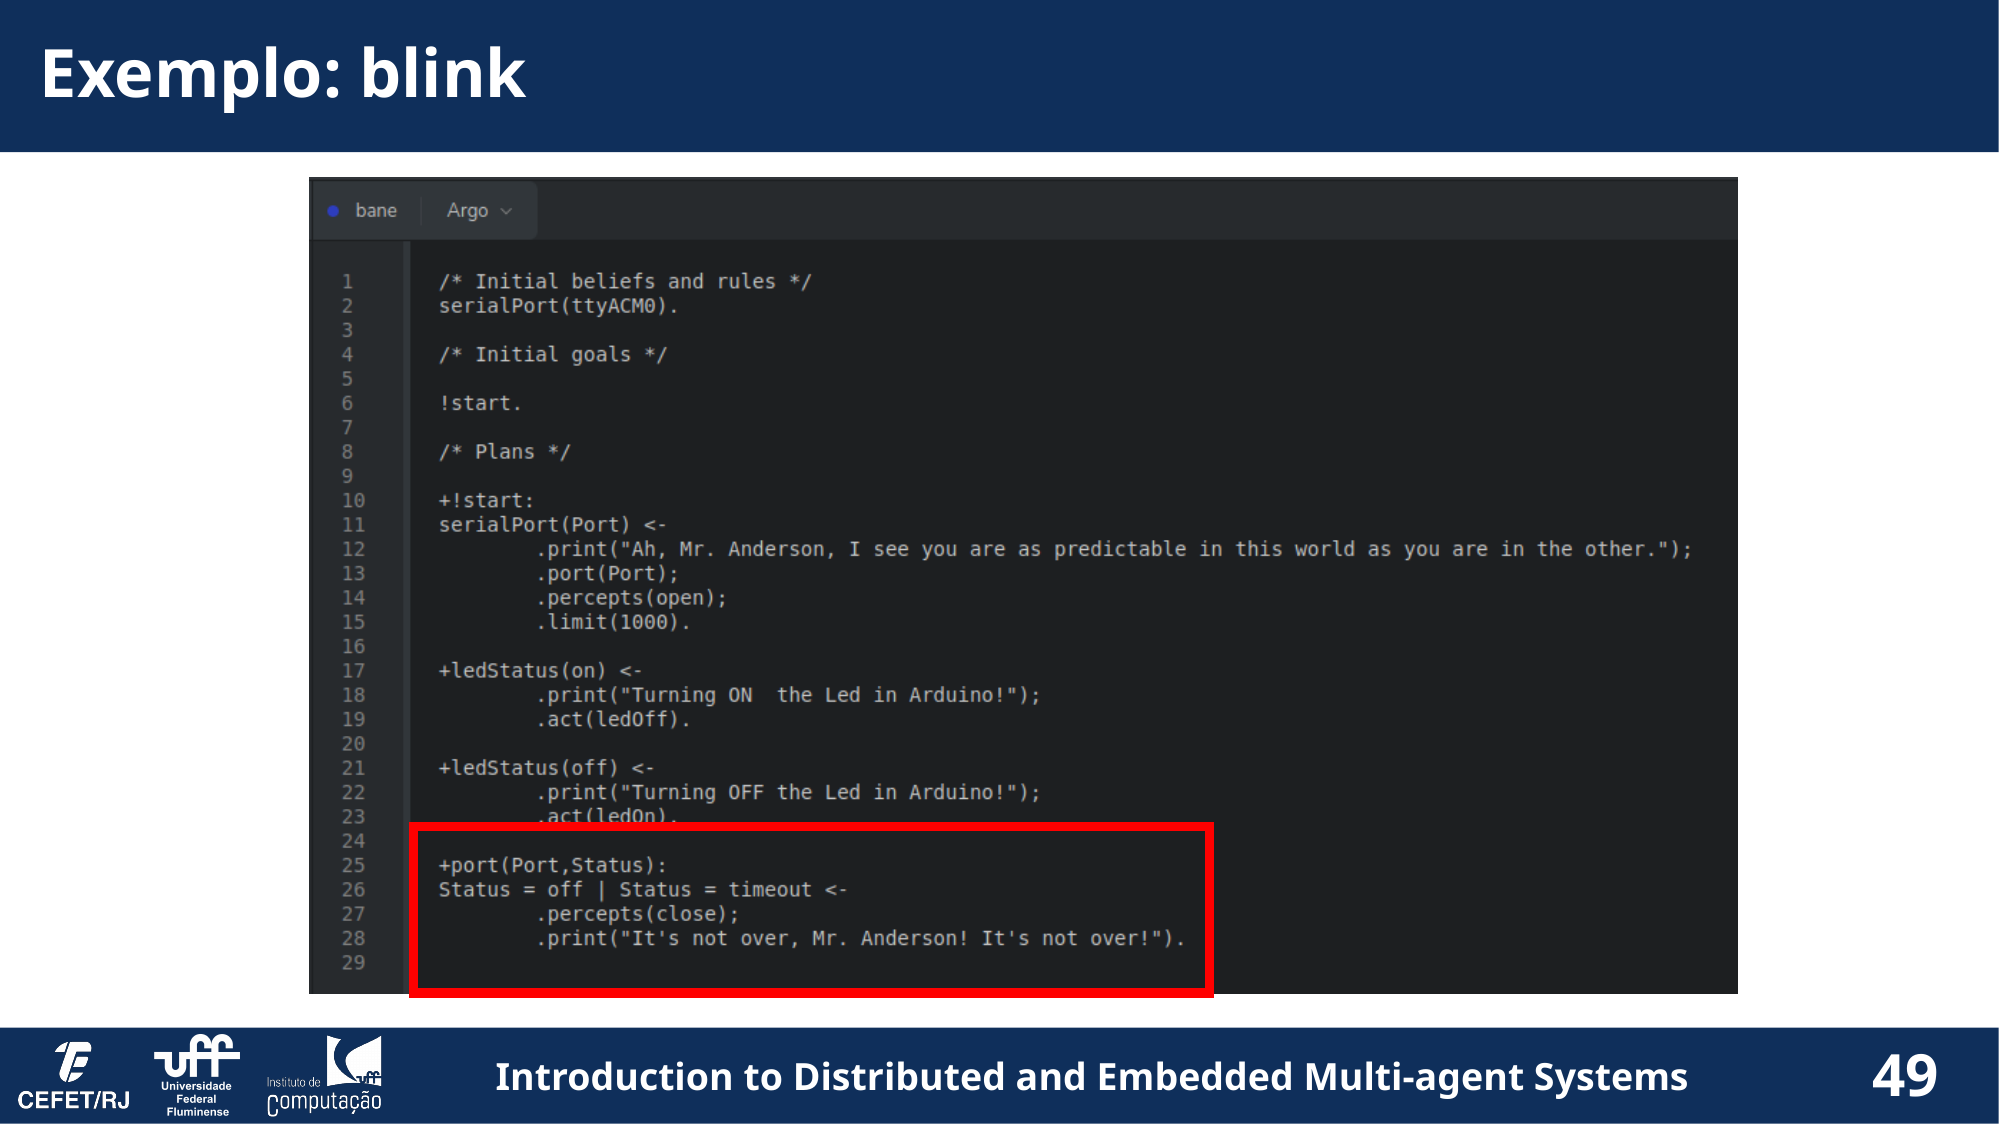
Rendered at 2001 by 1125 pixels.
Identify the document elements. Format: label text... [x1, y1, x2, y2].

picture [418, 831, 1205, 988]
picture [265, 1033, 383, 1117]
picture [309, 177, 1738, 994]
picture [18, 1021, 129, 1125]
picture [153, 1033, 241, 1121]
text_box Exemplo: blink [25, 23, 1999, 119]
